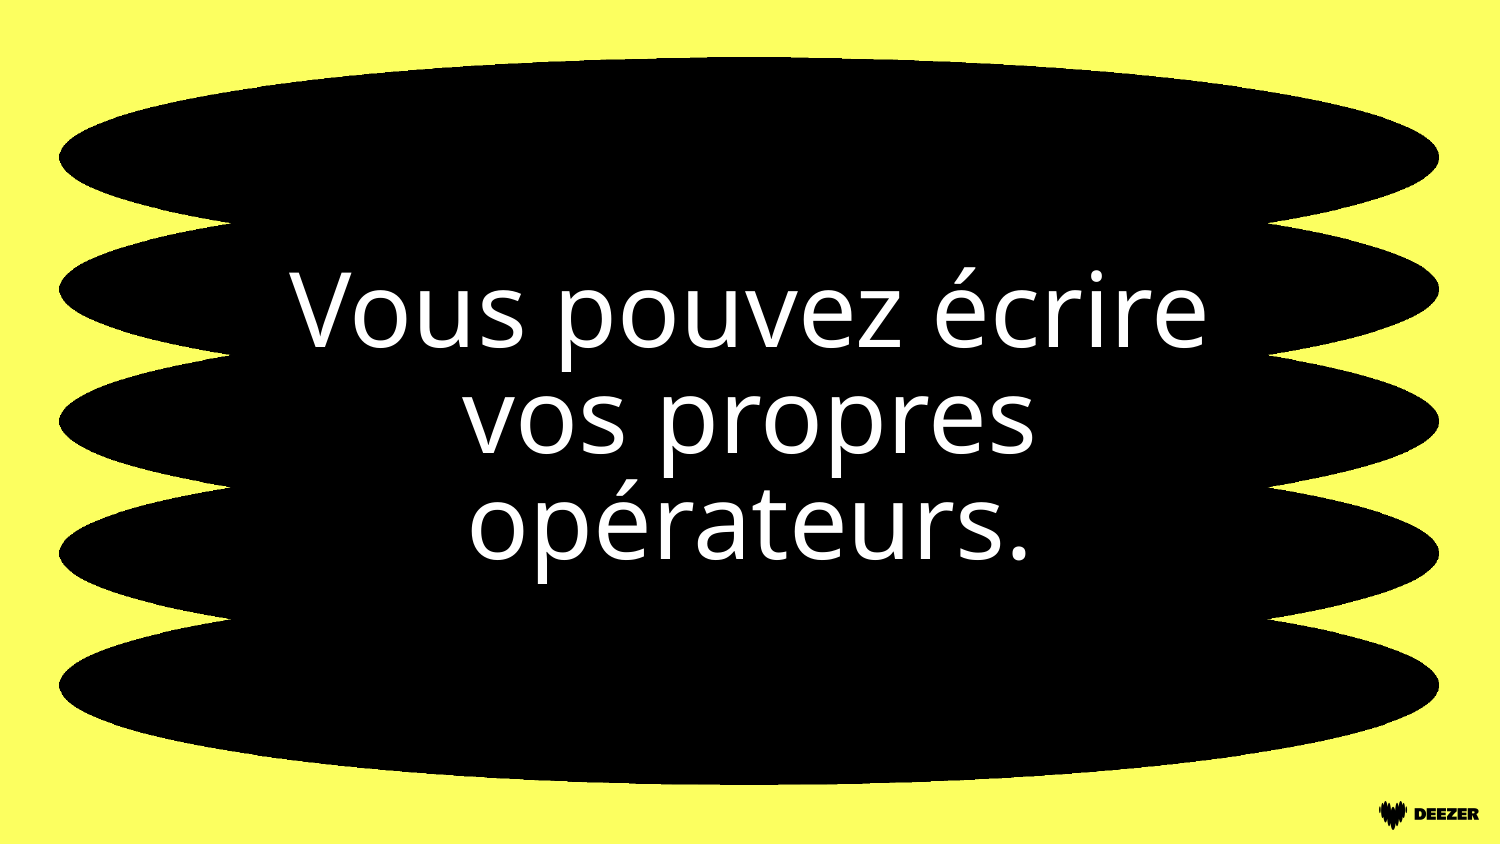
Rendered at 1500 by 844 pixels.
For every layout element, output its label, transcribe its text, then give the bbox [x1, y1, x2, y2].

picture [59, 57, 1439, 785]
title Vous pouvez écrire vos propres opérateurs. [241, 233, 1259, 611]
picture [1379, 801, 1479, 830]
